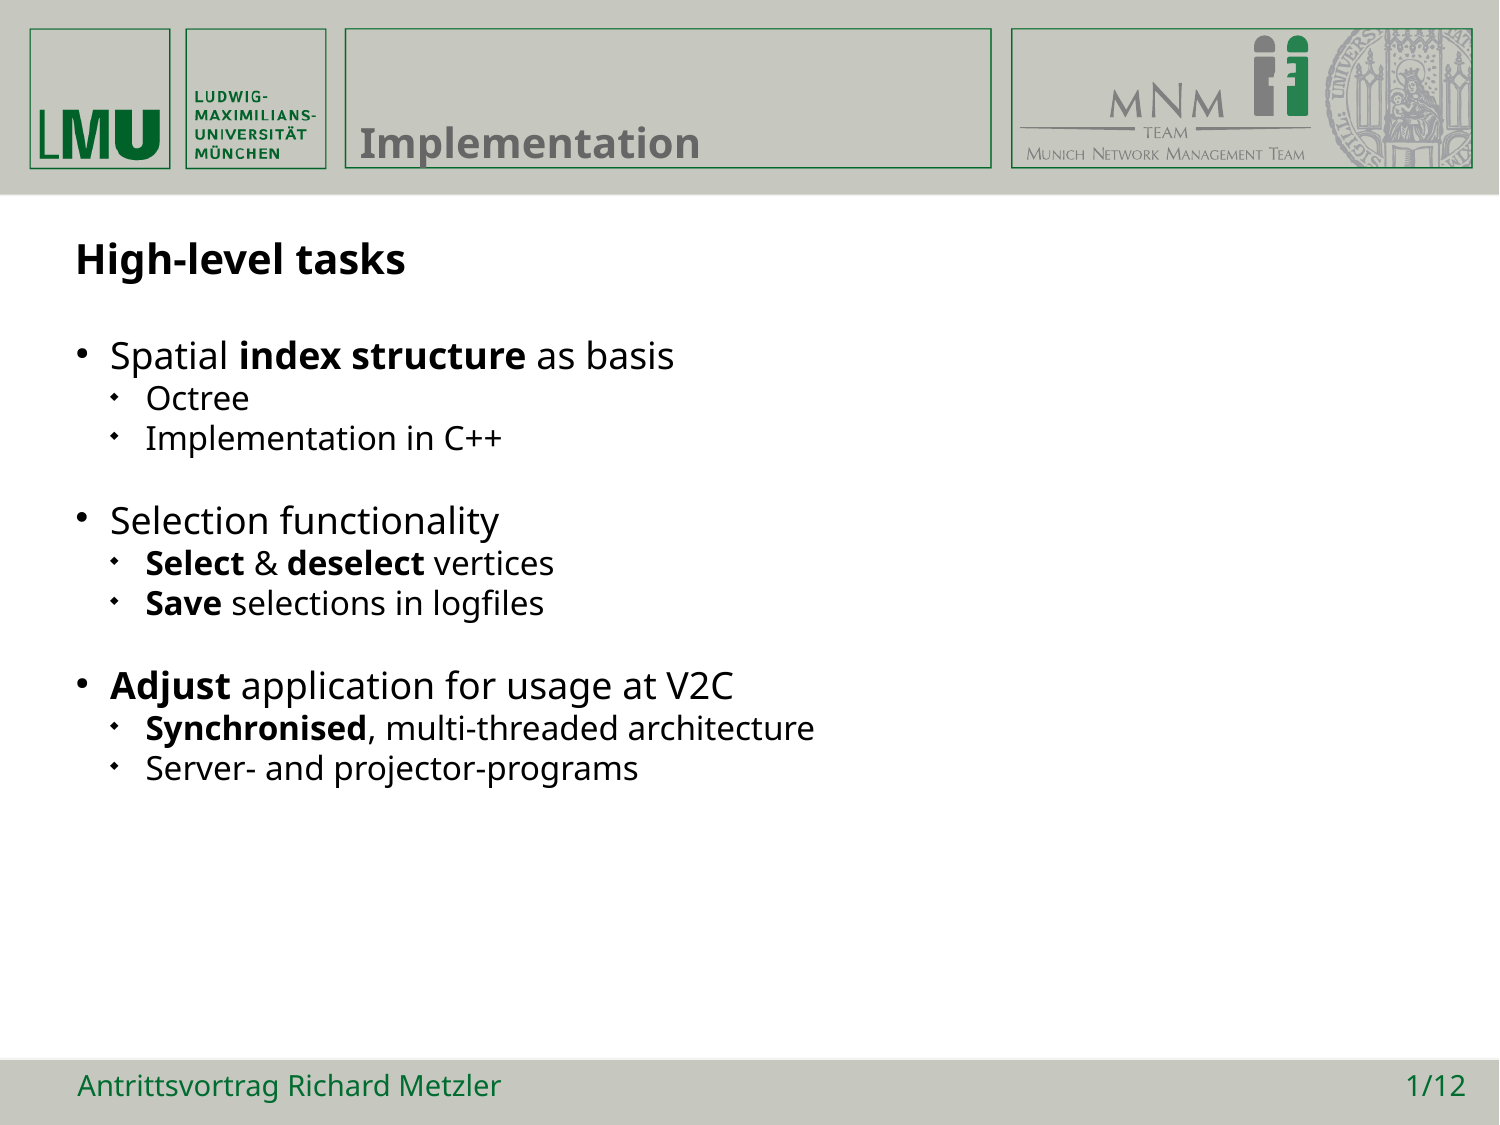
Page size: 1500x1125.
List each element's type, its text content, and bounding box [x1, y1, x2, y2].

text_box High-level tasks Spatial index structure as basis Octree Implementation in C++ Selection functionality Select & deselect vertices Save selections in logfiles Adjust application for usage at V2C Synchronised, multi-threaded architecture Server- and projector-programs [60, 224, 1486, 1021]
picture [0, 0, 1499, 196]
text_box Implementation [345, 59, 986, 165]
text_box 1/12 [1320, 1059, 1482, 1107]
picture [0, 1058, 1499, 1125]
text_box Antrittsvortrag Richard Metzler [62, 1059, 1245, 1107]
